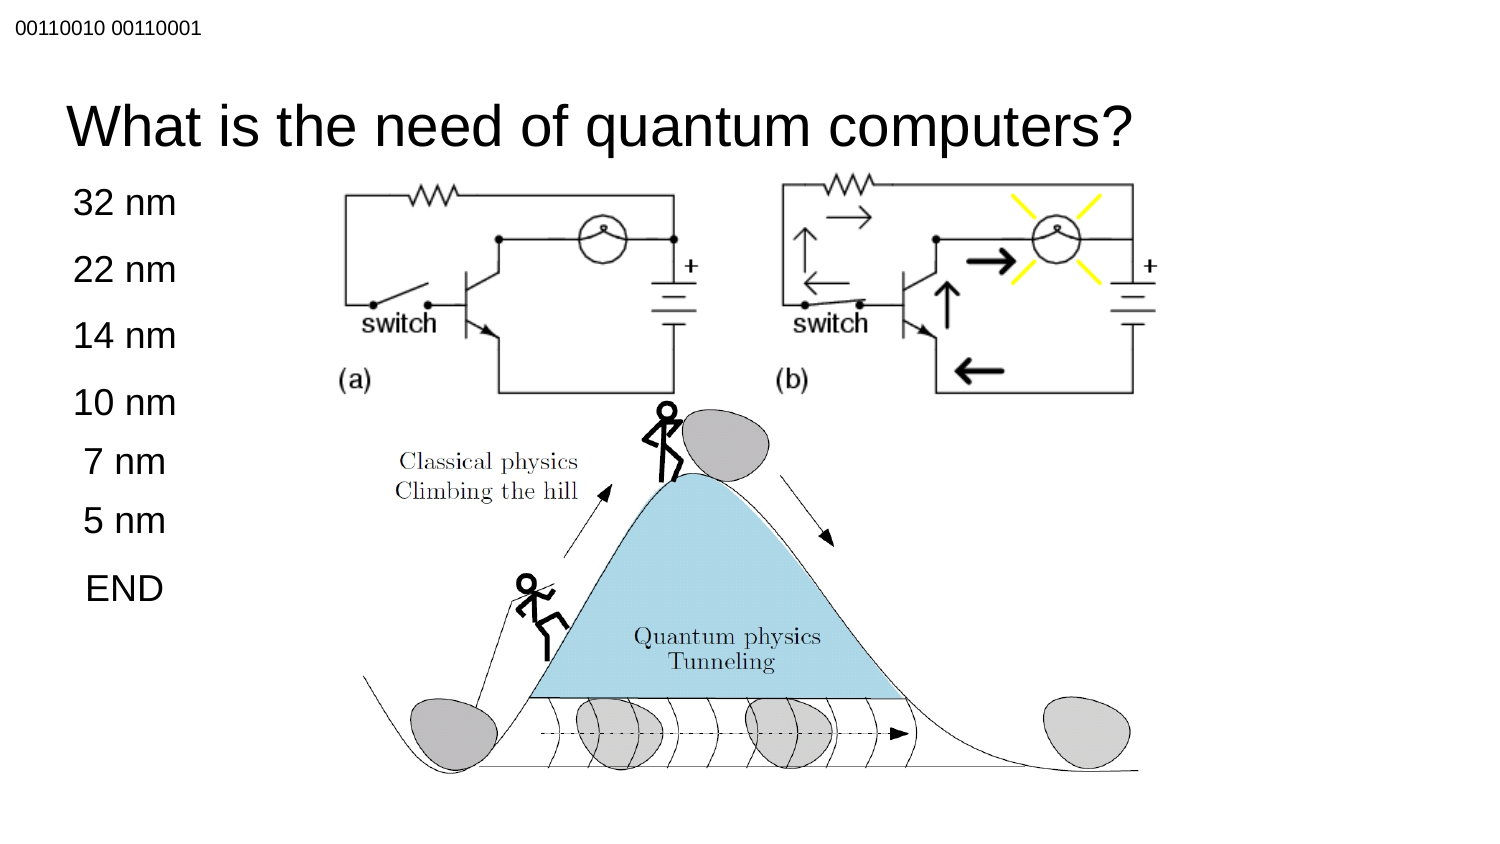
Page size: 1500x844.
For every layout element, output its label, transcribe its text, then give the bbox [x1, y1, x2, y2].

title What is the need of quantum computers? [51, 72, 1449, 167]
text_box 22 nm [51, 234, 199, 299]
text_box 7 nm [51, 426, 199, 485]
text_box 5 nm [51, 485, 199, 553]
text_box 32 nm [51, 166, 199, 234]
picture [331, 166, 1169, 774]
text_box END [51, 553, 199, 620]
text_box 00110010 00110001 [0, 0, 234, 55]
text_box 14 nm [51, 299, 199, 367]
text_box 10 nm [51, 367, 199, 426]
